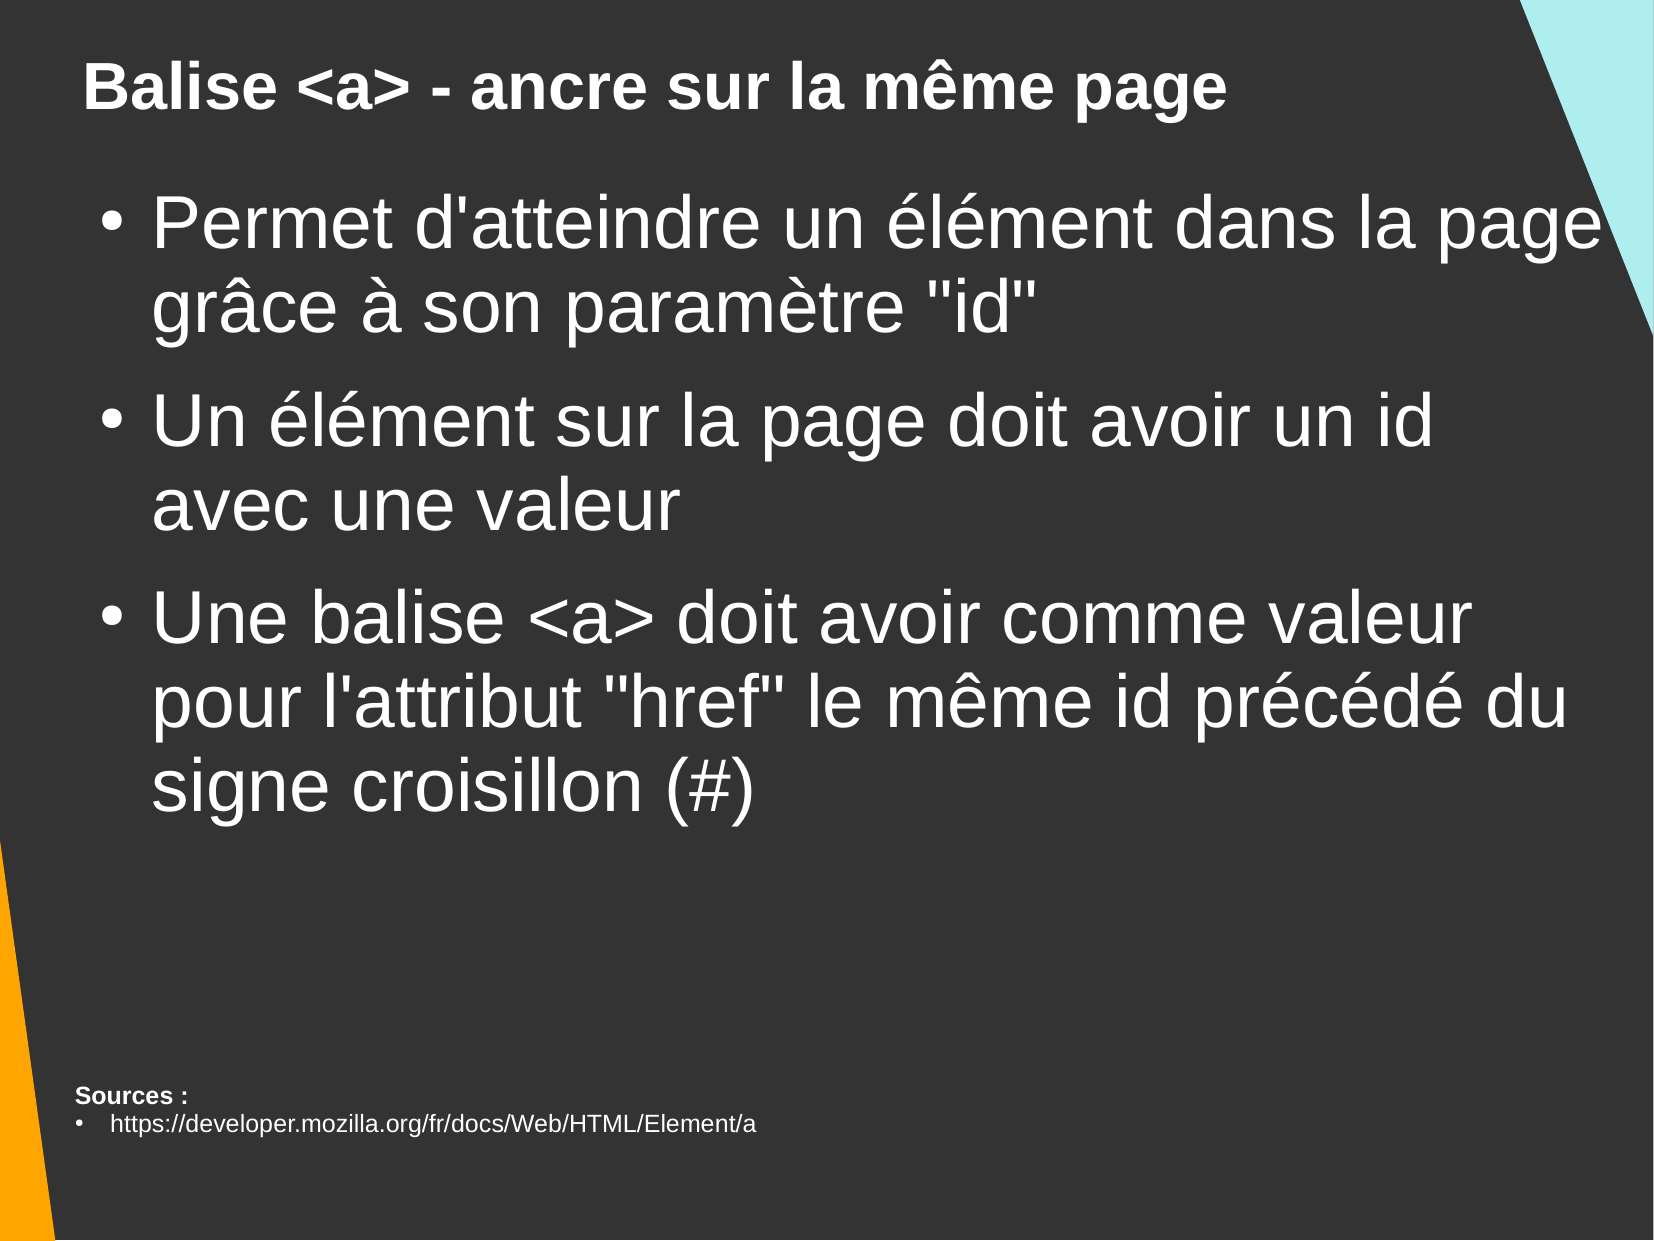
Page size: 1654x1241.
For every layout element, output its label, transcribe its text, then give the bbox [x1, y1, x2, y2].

text_box [1519, 0, 1654, 338]
list Permet d'atteindre un élément dans la page grâce à son paramètre "id" Un élément sur la page doit avoir un id avec une valeur Une balise <a> doit avoir comme valeur pour l'attribut "href" le même id précédé du signe croisillon (#) [80, 180, 1605, 863]
text_box Sources : https://developer.mozilla.org/fr/docs/Web/HTML/Element/a [60, 1074, 1546, 1241]
text_box [0, 840, 56, 1241]
title Balise <a> - ancre sur la même page [82, 49, 1571, 152]
